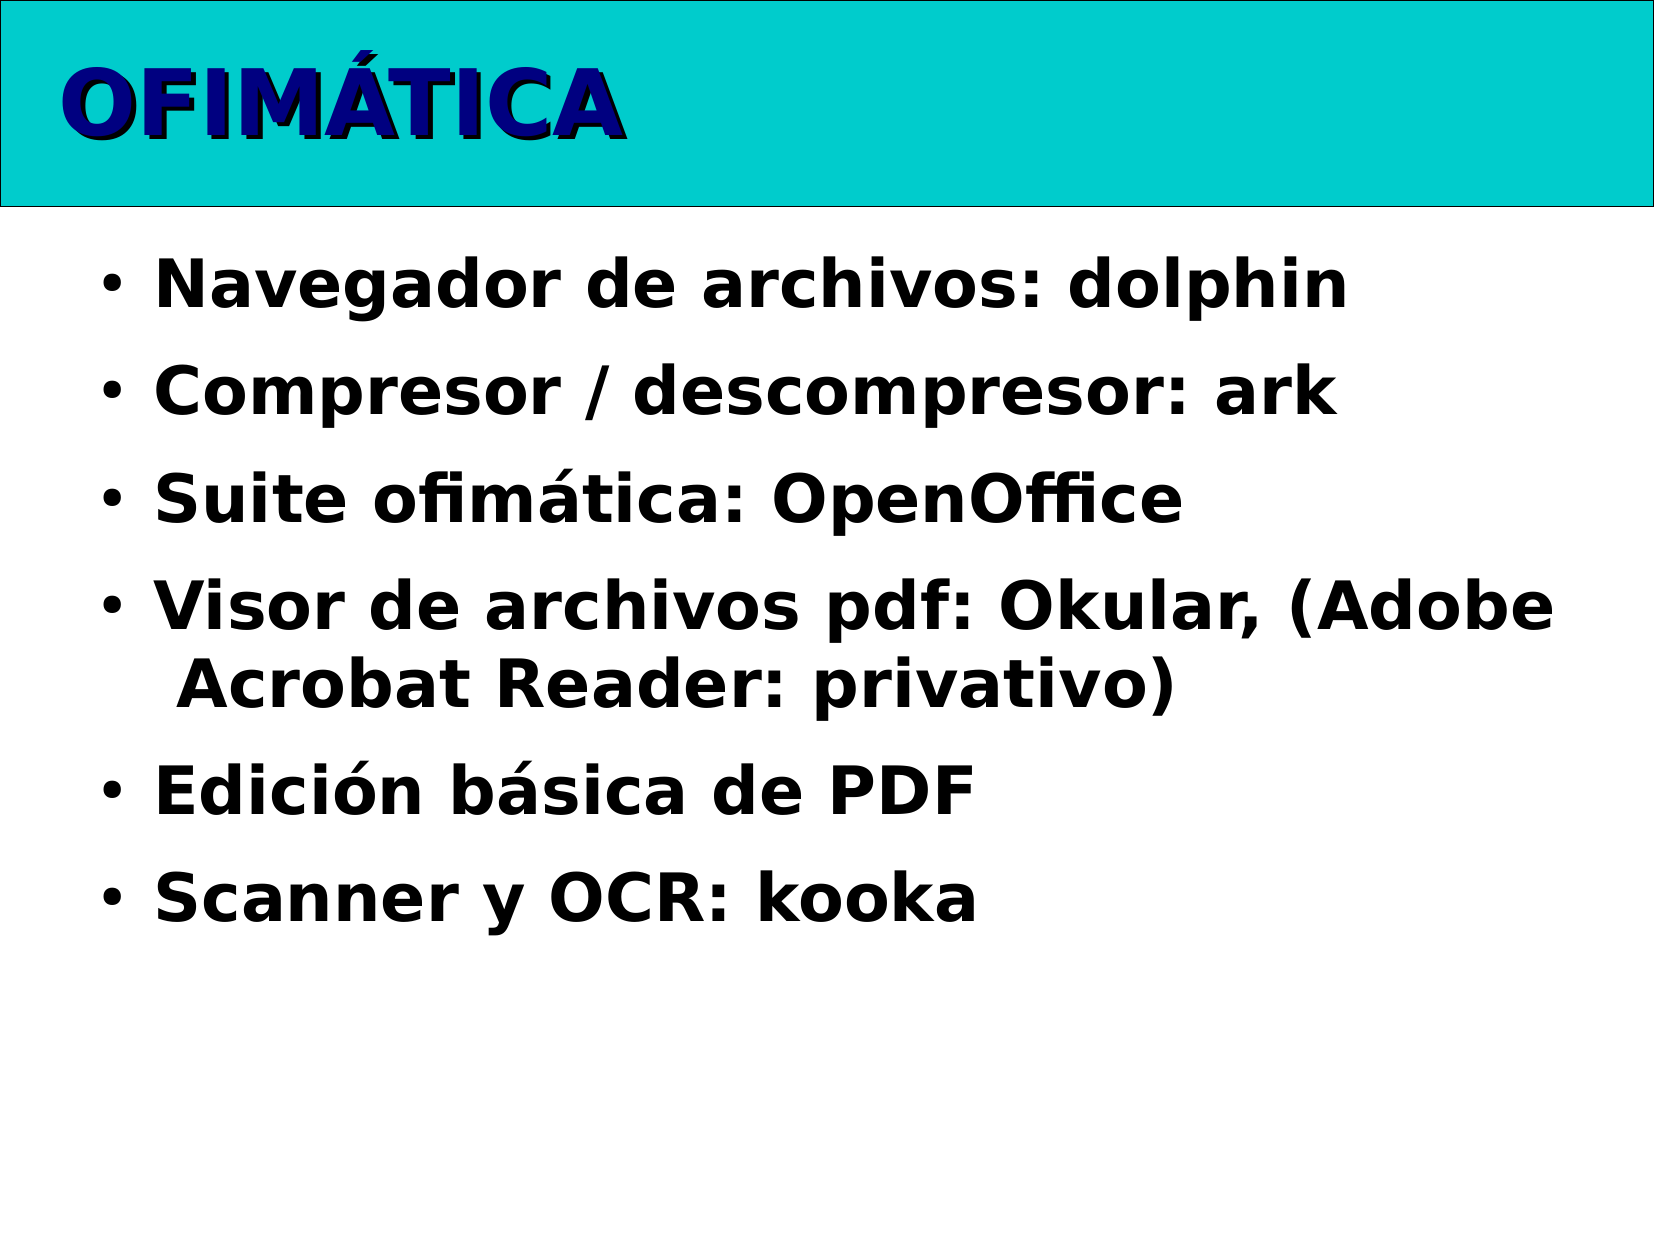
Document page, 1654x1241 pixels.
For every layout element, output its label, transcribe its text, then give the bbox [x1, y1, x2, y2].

list Navegador de archivos: dolphin Compresor / descompresor: ark Suite ofimática: OpenOffice Visor de archivos pdf: Okular, (Adobe Acrobat Reader: privativo) Edición básica de PDF Scanner y OCR: kooka [82, 245, 1571, 1094]
title OFIMÁTICA [59, 22, 1654, 185]
